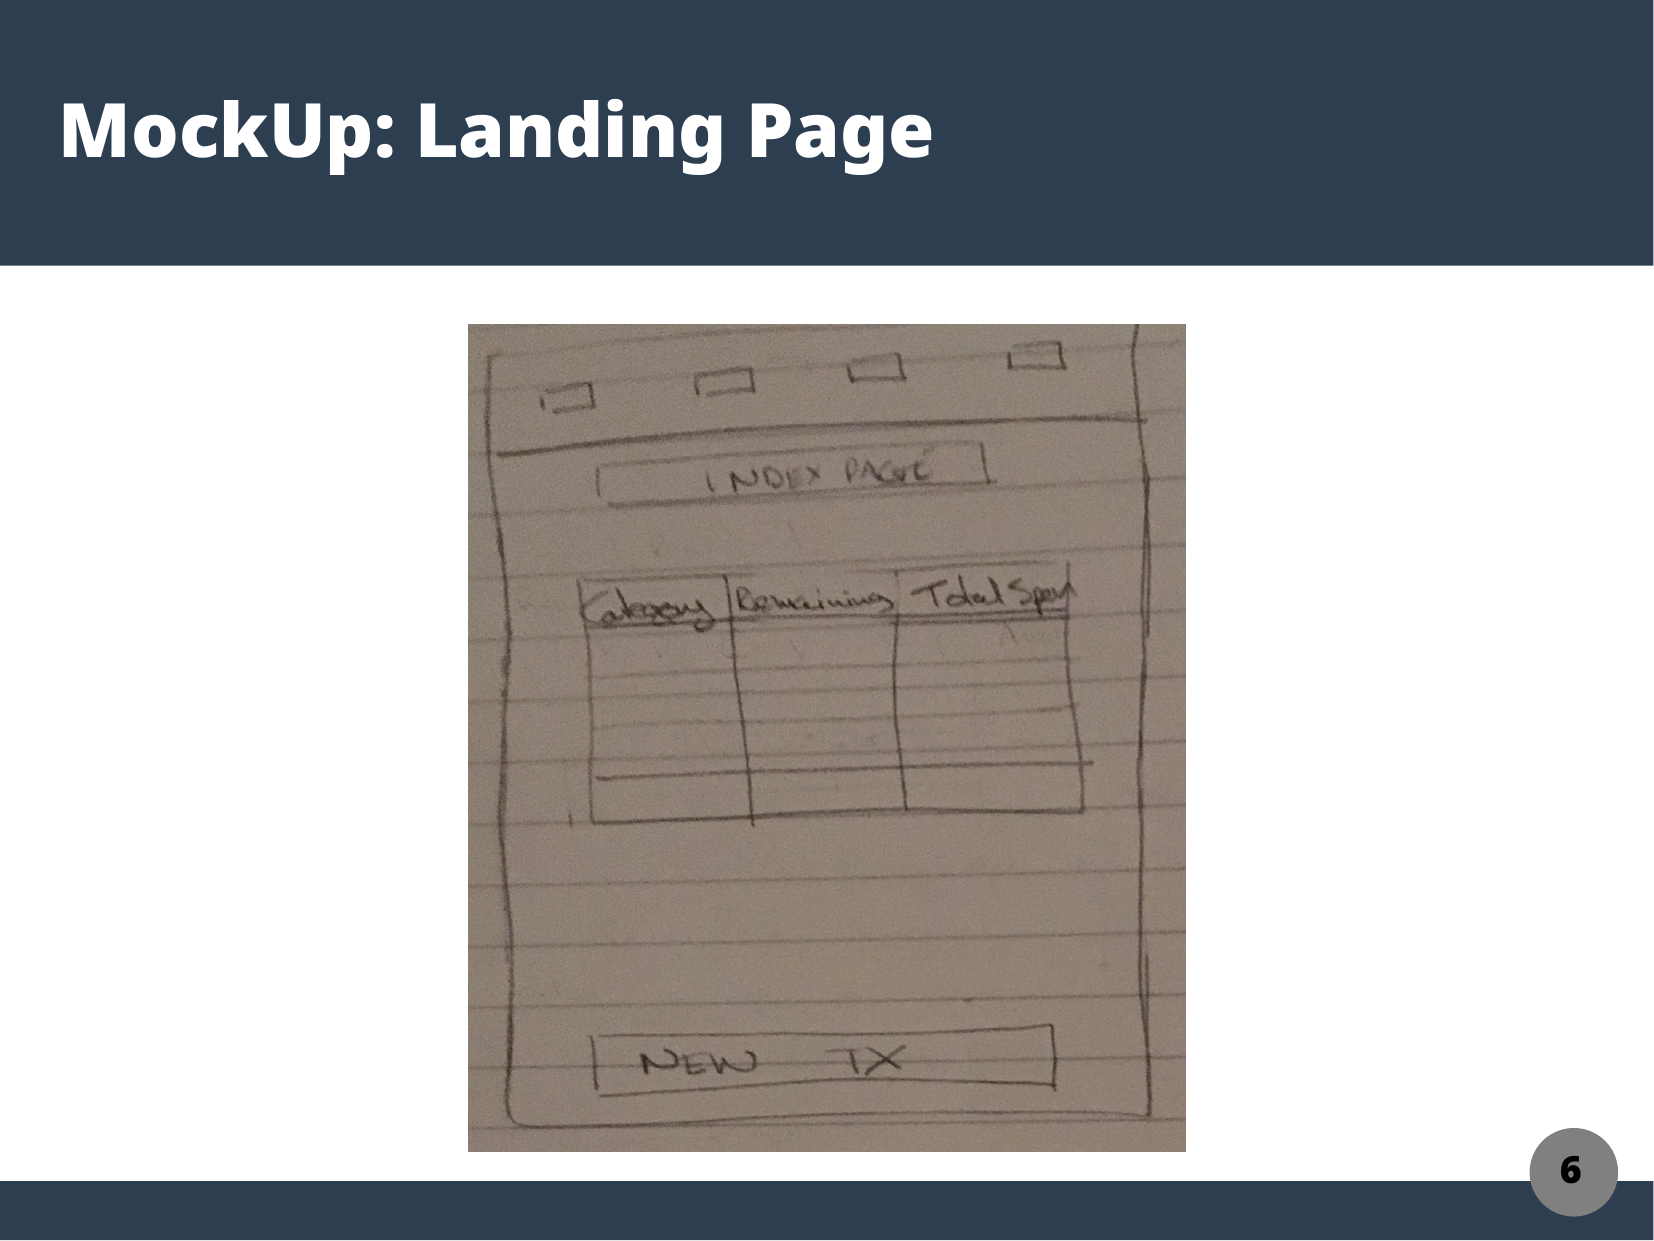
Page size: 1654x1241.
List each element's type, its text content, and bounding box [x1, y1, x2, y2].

picture [468, 324, 1186, 1152]
title MockUp: Landing Page [59, 49, 1595, 207]
